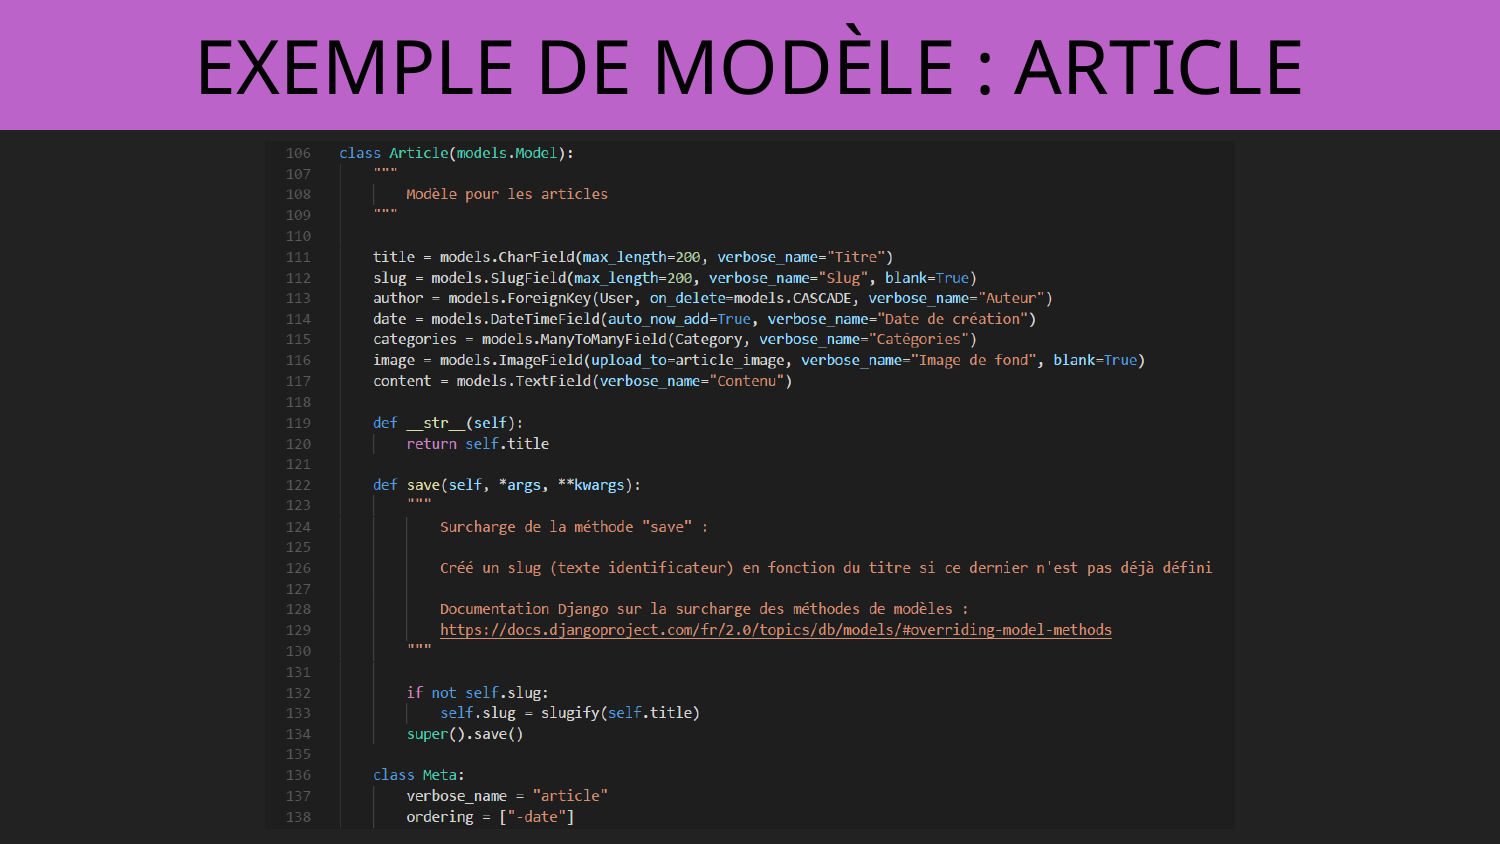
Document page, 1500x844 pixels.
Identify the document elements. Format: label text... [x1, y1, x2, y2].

text_box EXEMPLE DE MODÈLE : ARTICLE [0, 0, 1500, 130]
picture [265, 141, 1235, 829]
